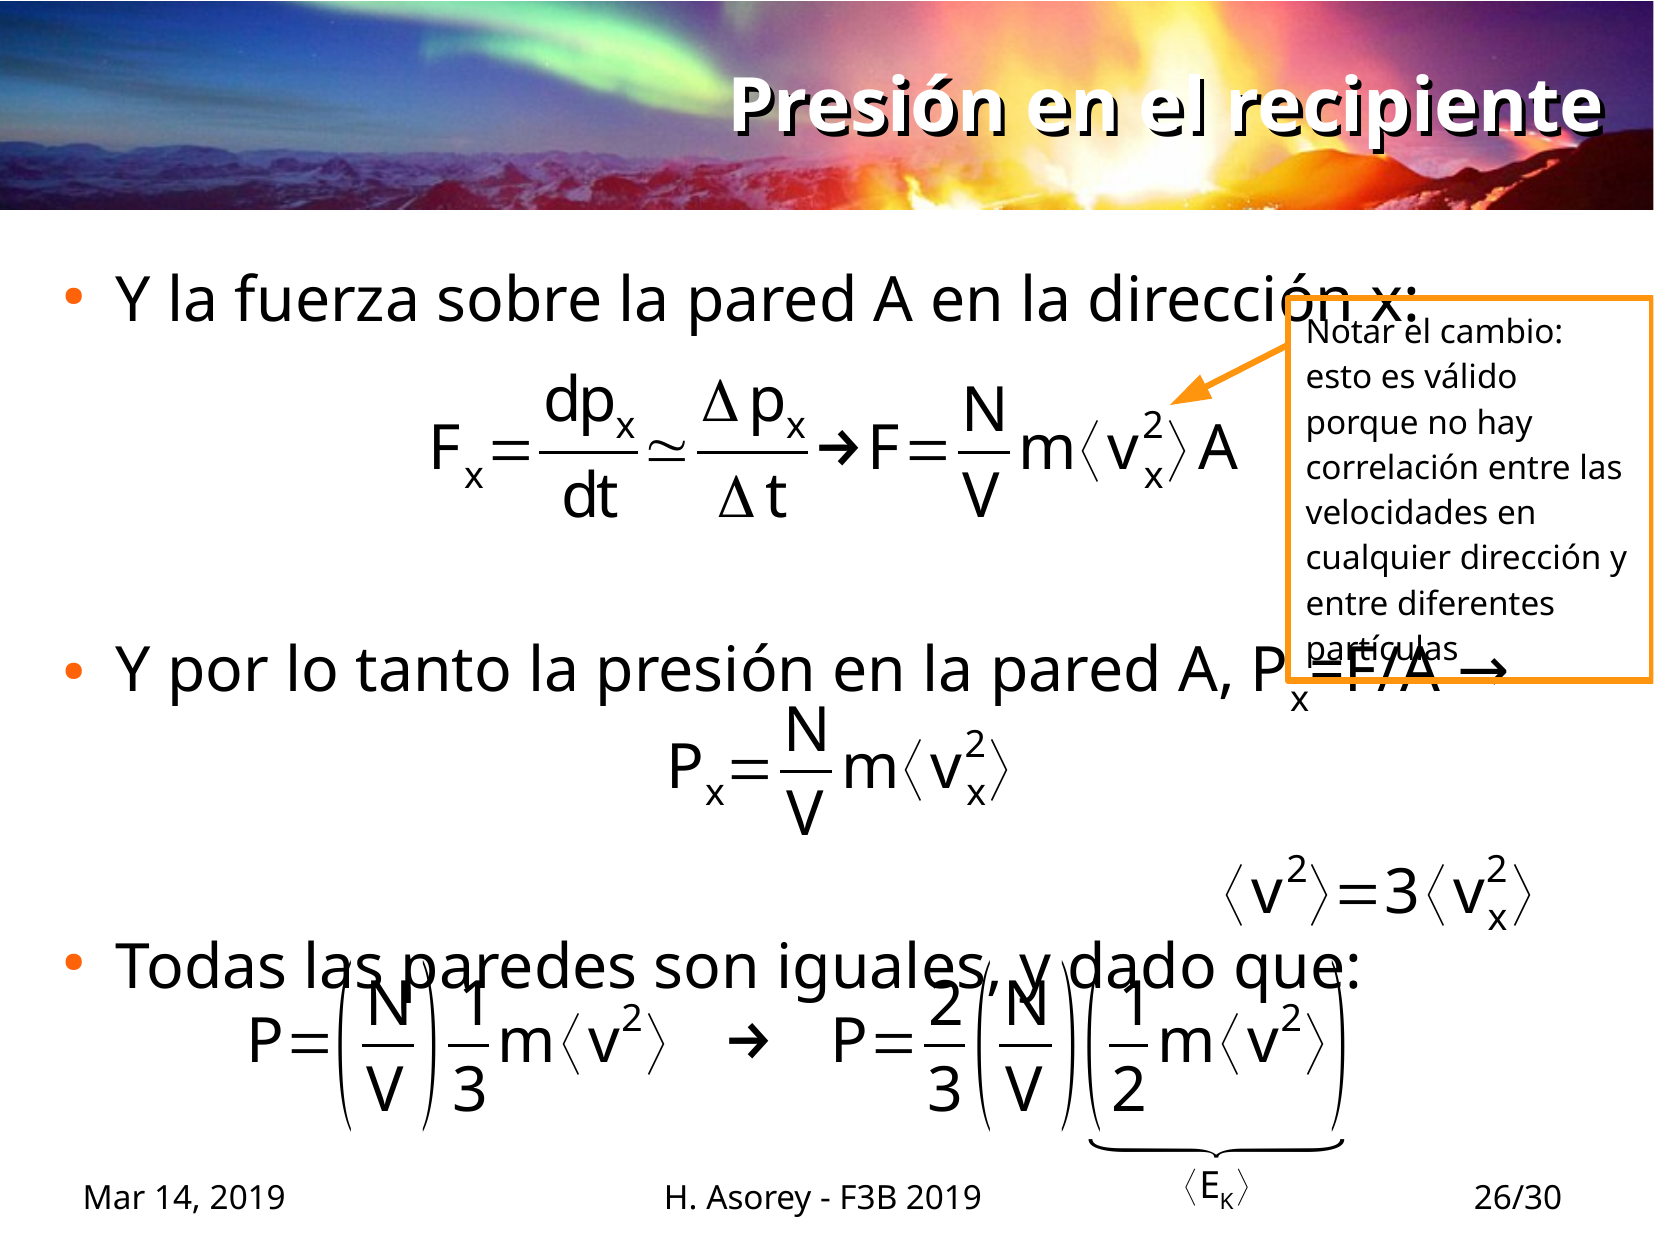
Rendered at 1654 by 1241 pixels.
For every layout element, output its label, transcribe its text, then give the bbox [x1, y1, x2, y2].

text_box Notar el cambio: esto es válido porque no hay correlación entre las velocidades en cualquier dirección y entre diferentes partículas [1287, 297, 1653, 601]
list Y la fuerza sobre la pared A en la dirección x: Y por lo tanto la presión en la pared A, Px=F/A → Todas las paredes son iguales, y dado que: [45, 255, 1606, 1156]
title Presión en el recipiente [45, 15, 1606, 191]
chart [240, 956, 1357, 1216]
list Y la fuerza sobre la pared A en la dirección x: Y por lo tanto la presión en la pared A, Px=F/A → Todas las paredes son iguales, y dado que: [1291, 601, 1606, 677]
chart [1217, 846, 1540, 941]
chart [421, 360, 1246, 533]
picture [0, 1, 1654, 210]
chart [660, 690, 1018, 852]
